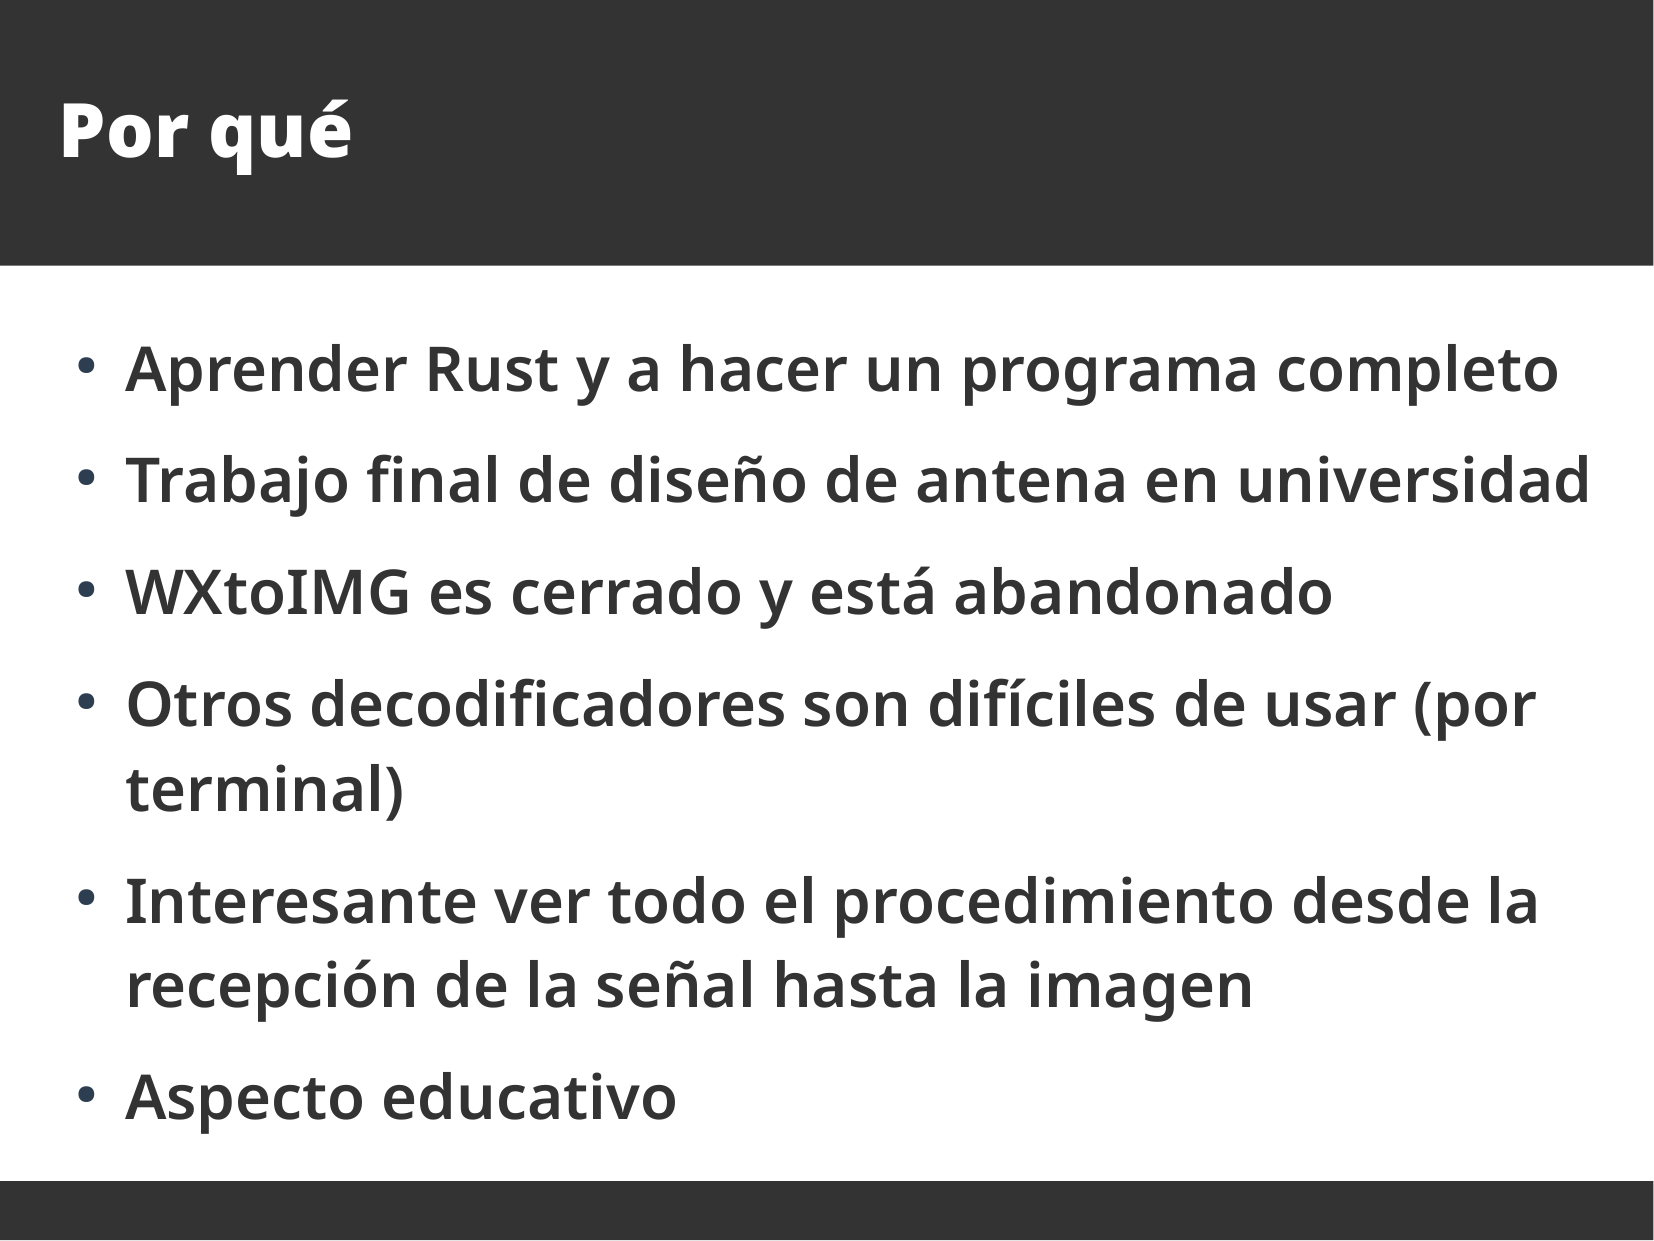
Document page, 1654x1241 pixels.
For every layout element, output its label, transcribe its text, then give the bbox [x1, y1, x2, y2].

title Por qué [59, 49, 1595, 207]
list Aprender Rust y a hacer un programa completo Trabajo final de diseño de antena en universidad WXtoIMG es cerrado y está abandonado Otros decodificadores son difíciles de usar (por terminal) Interesante ver todo el procedimiento desde la recepción de la señal hasta la imagen Aspecto educativo [59, 324, 1595, 1152]
